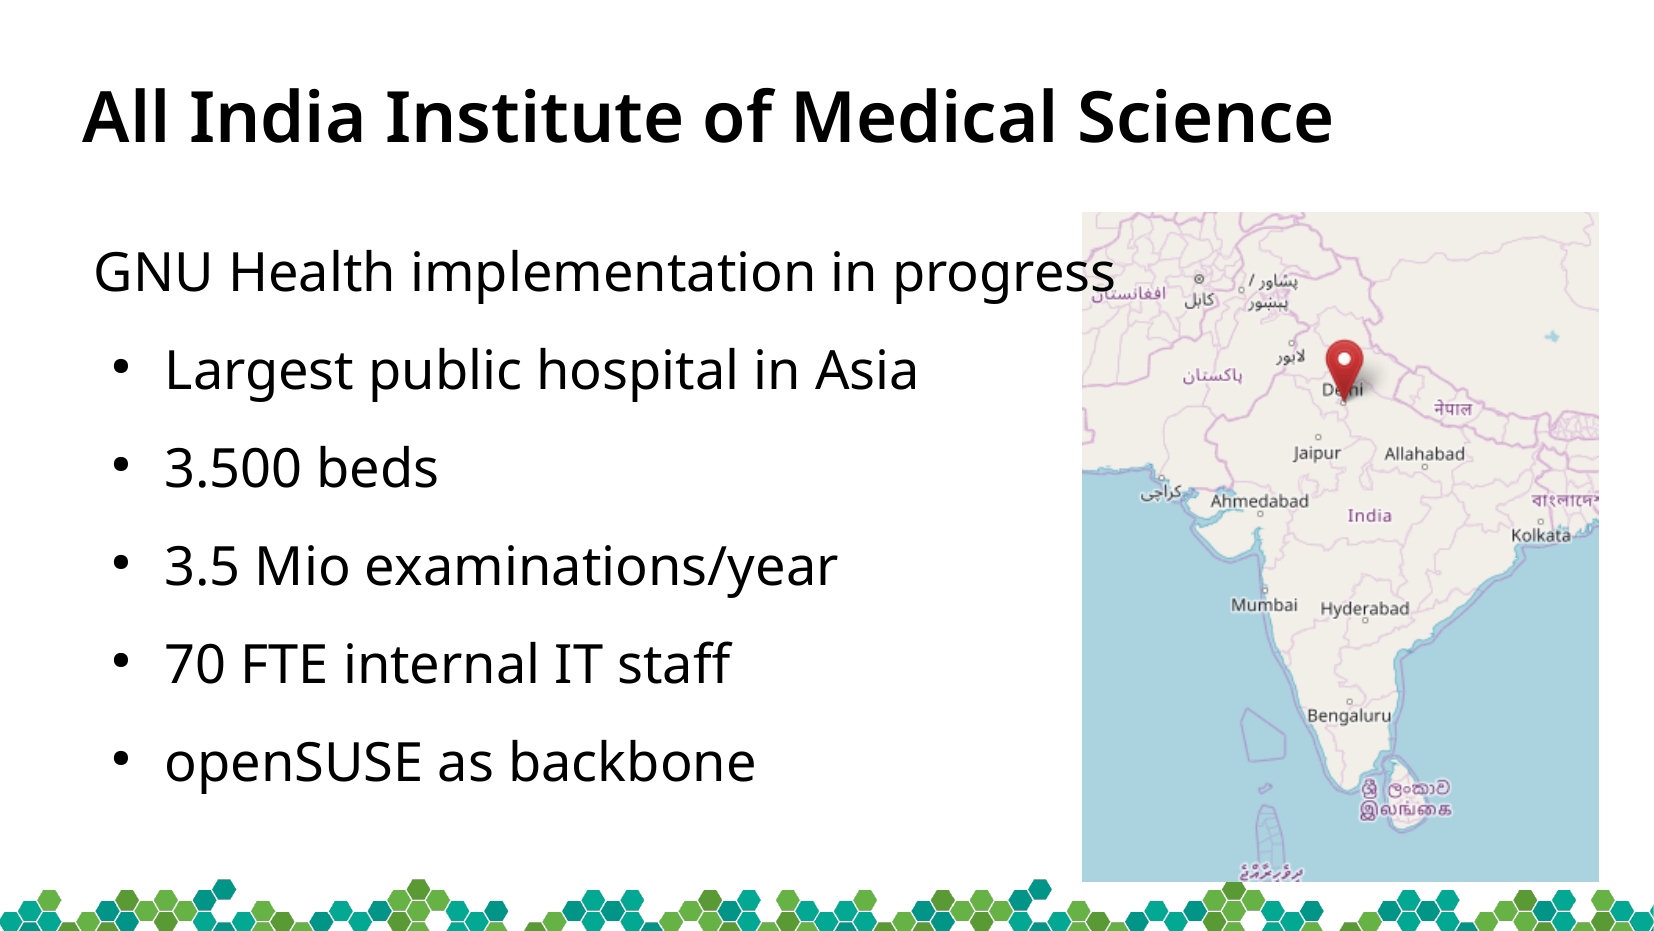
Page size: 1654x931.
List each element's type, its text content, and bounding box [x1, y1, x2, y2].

picture [0, 849, 1654, 931]
title All India Institute of Medical Science [82, 37, 1571, 193]
picture [1082, 212, 1599, 233]
list GNU Health implementation in progress Largest public hospital in Asia 3.500 beds 3.5 Mio examinations/year 70 FTE internal IT staff openSUSE as backbone [93, 233, 1608, 849]
